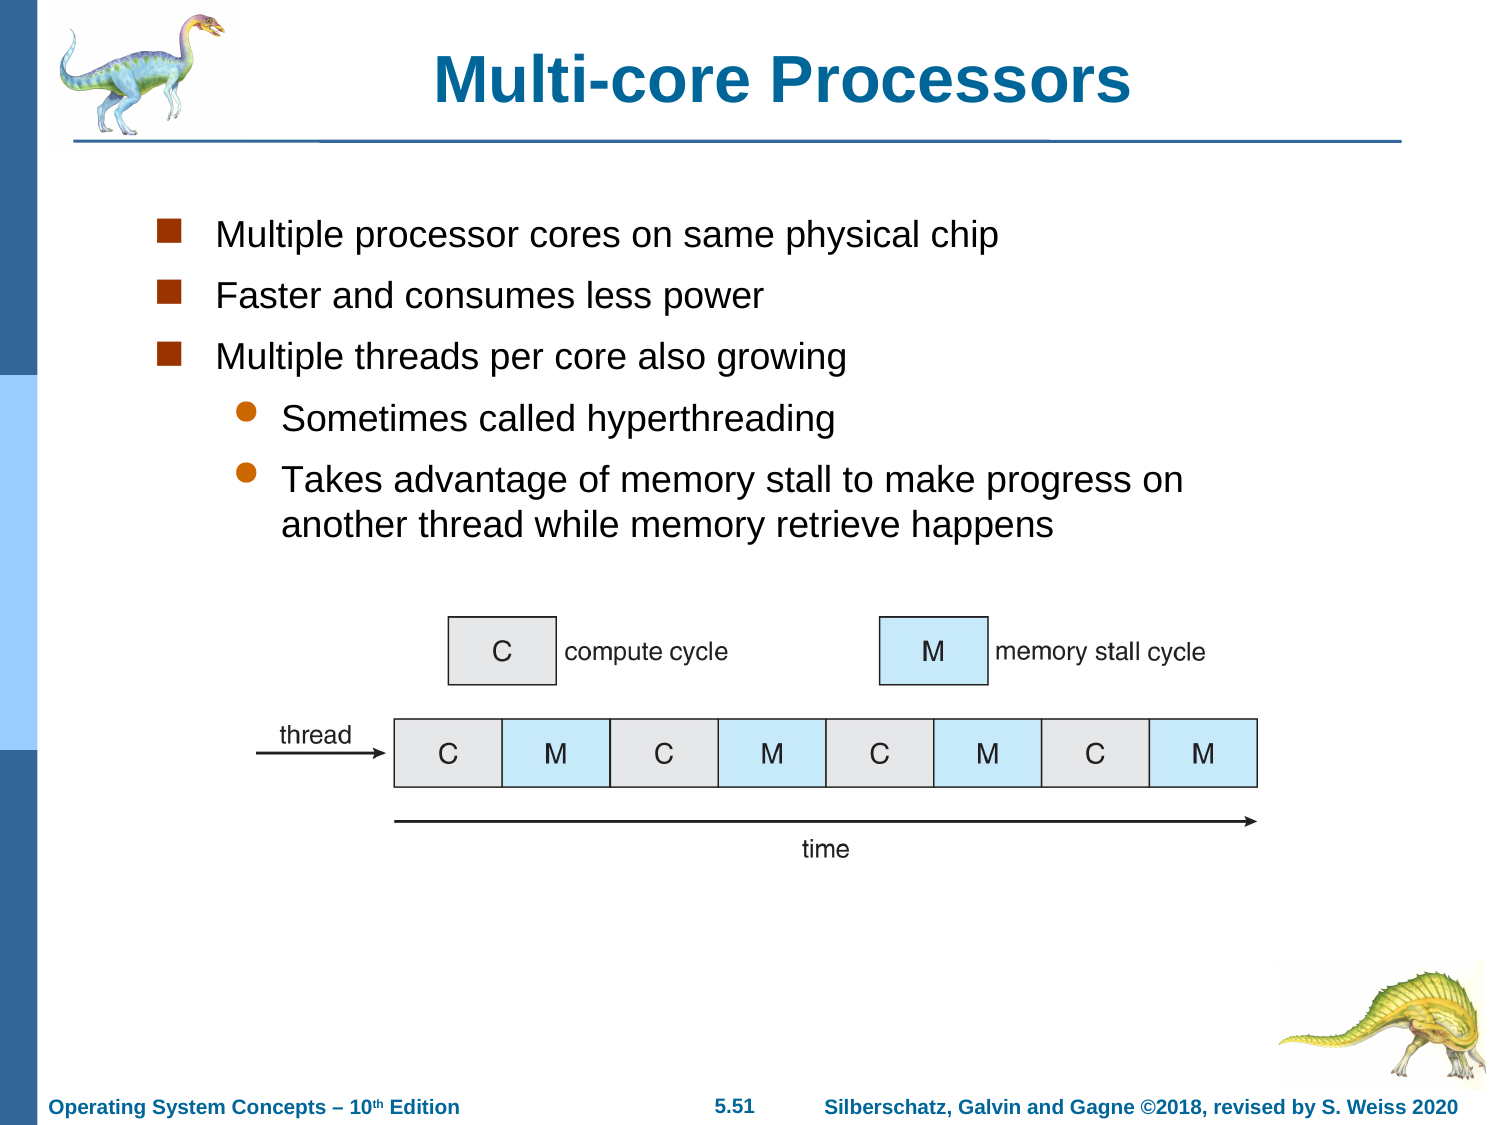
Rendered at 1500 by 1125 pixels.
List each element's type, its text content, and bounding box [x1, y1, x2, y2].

text_box Multi-core Processors [141, 28, 1426, 124]
picture [1275, 959, 1486, 1090]
text_box Multiple processor cores on same physical chip Faster and consumes less power Multiple threads per core also growing Sometimes called hyperthreading Takes advantage of memory stall to make progress on another thread while memory retrieve happens [144, 202, 1280, 946]
picture [1141, 1099, 1149, 1104]
picture [46, 0, 243, 149]
picture [256, 616, 1258, 863]
